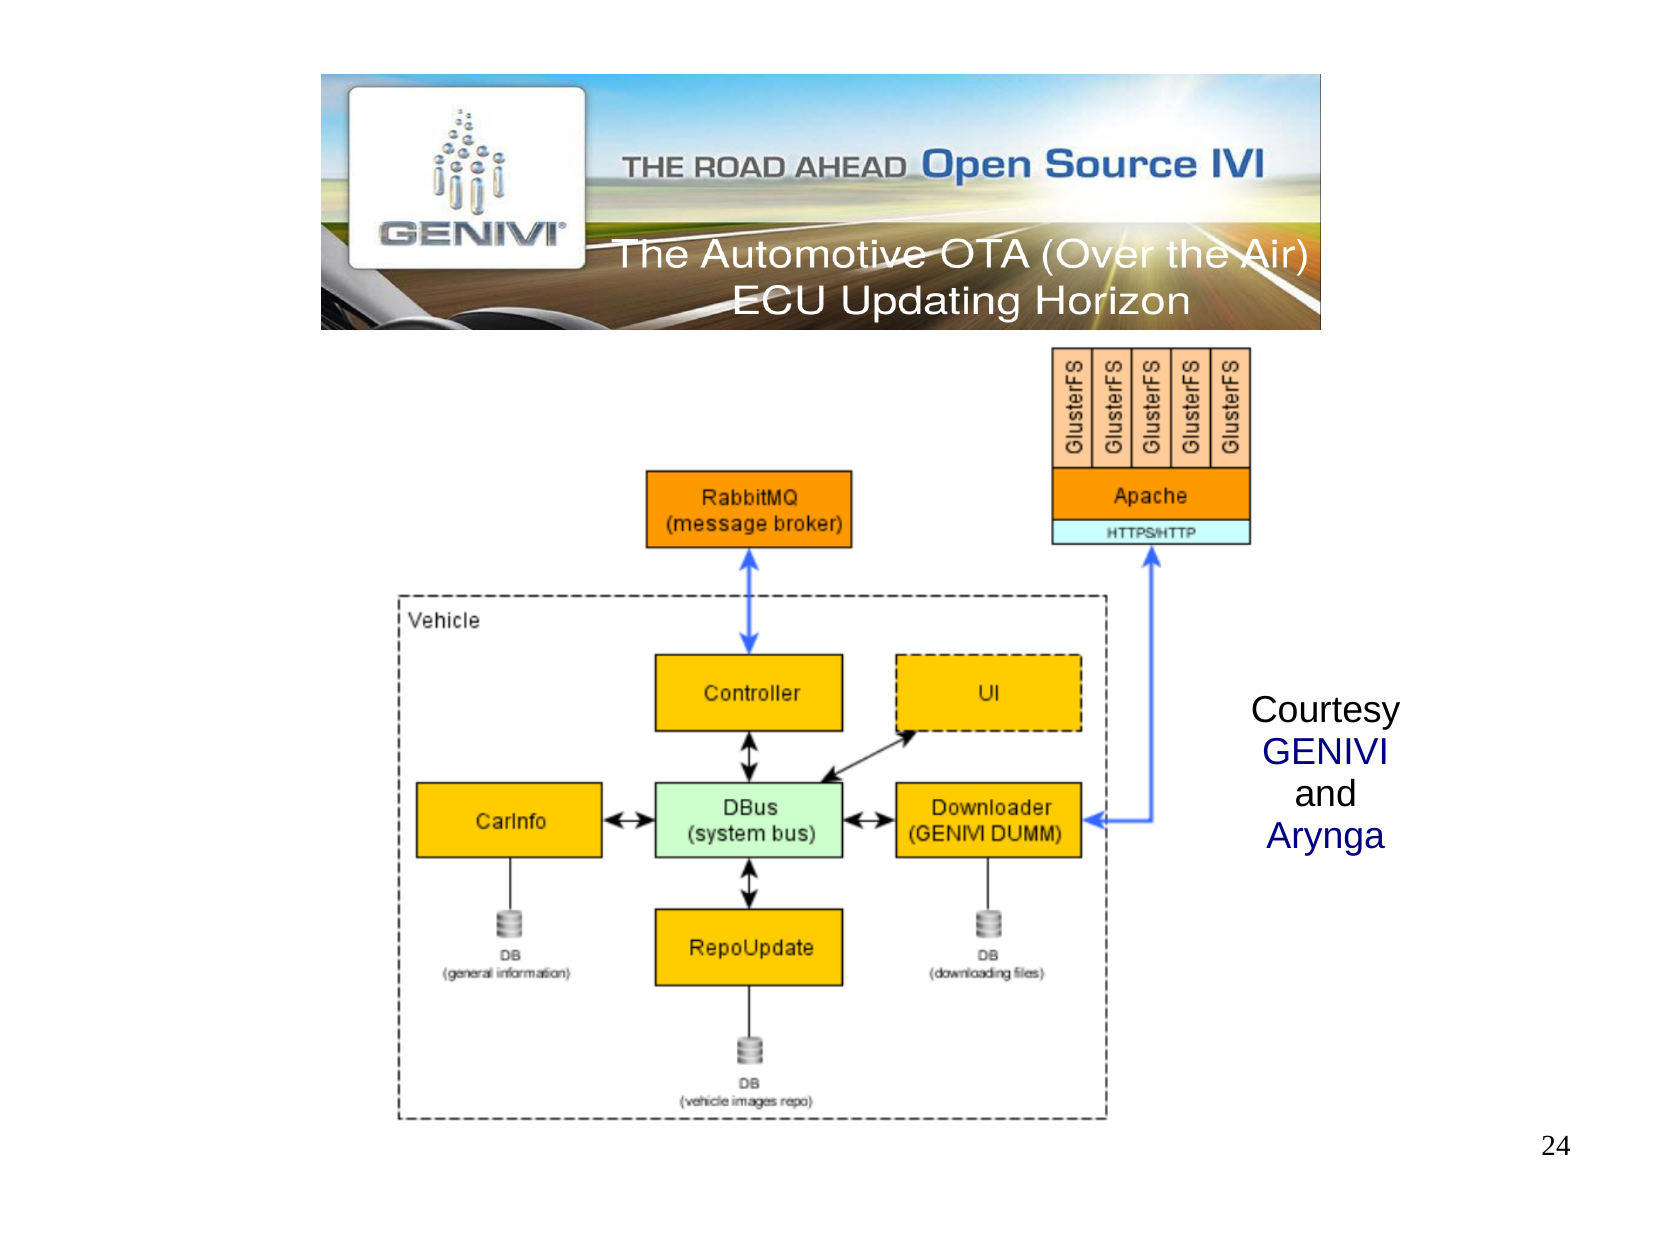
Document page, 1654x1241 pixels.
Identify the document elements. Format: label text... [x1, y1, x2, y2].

picture [321, 74, 1321, 1170]
text_box Courtesy GENIVI and Arynga [1161, 555, 1531, 1107]
